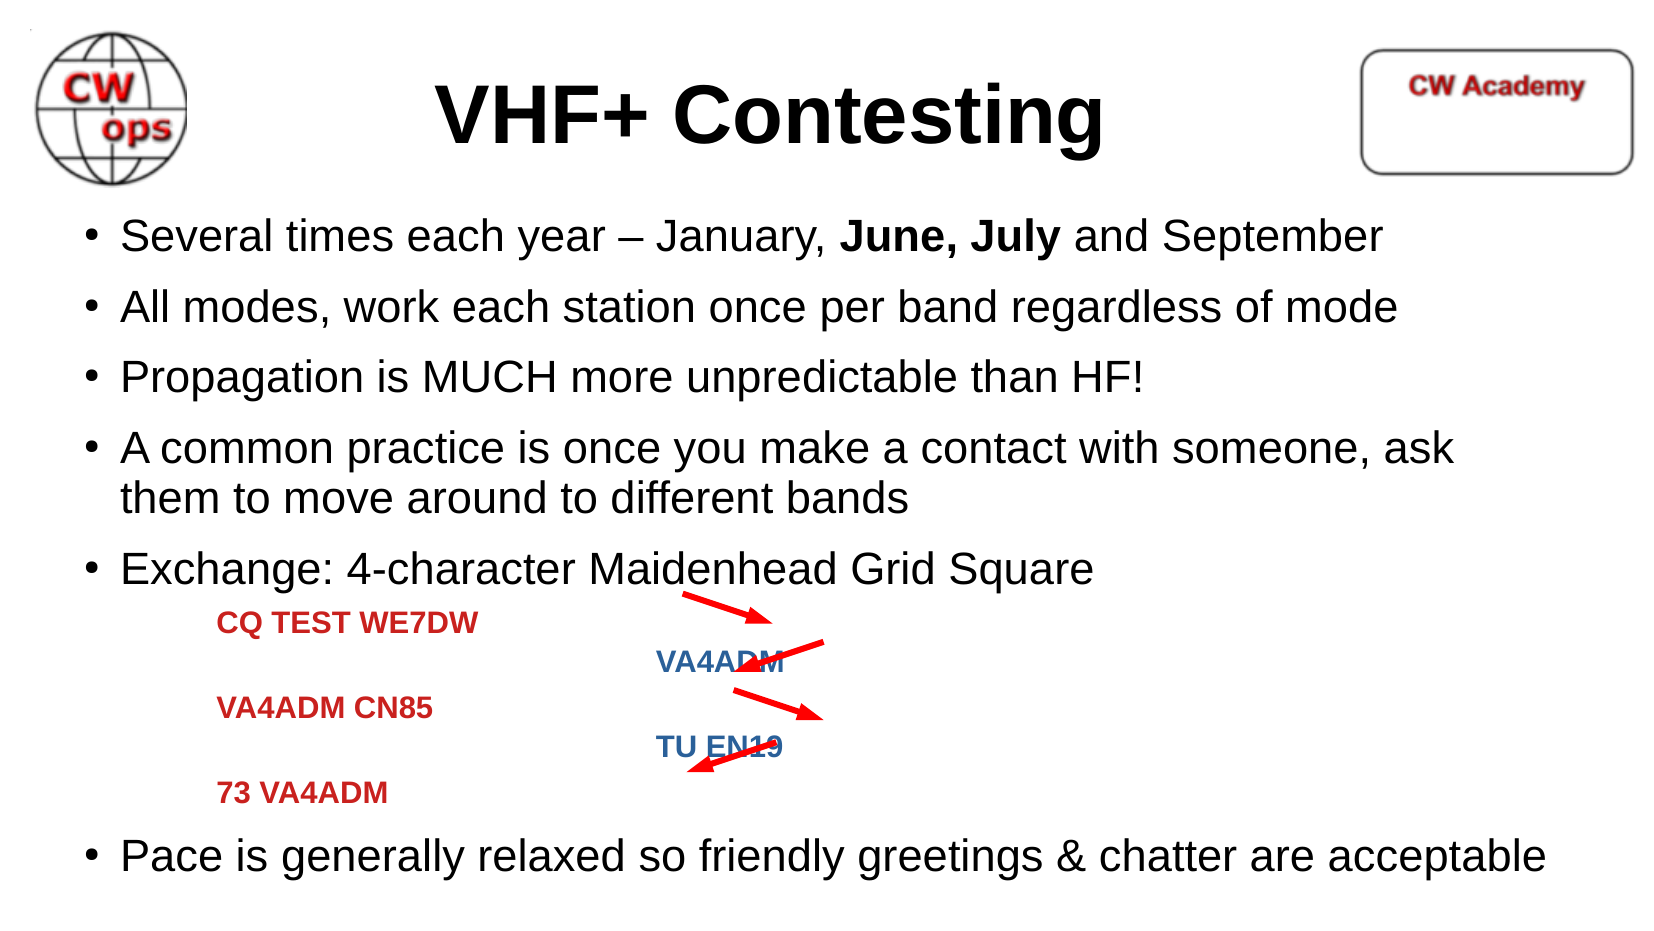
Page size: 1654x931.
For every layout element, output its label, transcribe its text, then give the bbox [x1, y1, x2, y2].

picture [30, 29, 187, 37]
list Several times each year – January, June, July and September All modes, work each station once per band regardless of mode Propagation is MUCH more unpredictable than HF! A common practice is once you make a contact with someone, ask them to move around to different bands Exchange: 4-character Maidenhead Grid Square CQ TEST WE7DW VA4ADM VA4ADM CN85 TU EN19 73 VA4ADM Pace is generally relaxed so friendly greetings & chatter are acceptable [71, 210, 1561, 901]
title VHF+ Contesting [26, 37, 1516, 193]
picture [1516, 37, 1640, 186]
